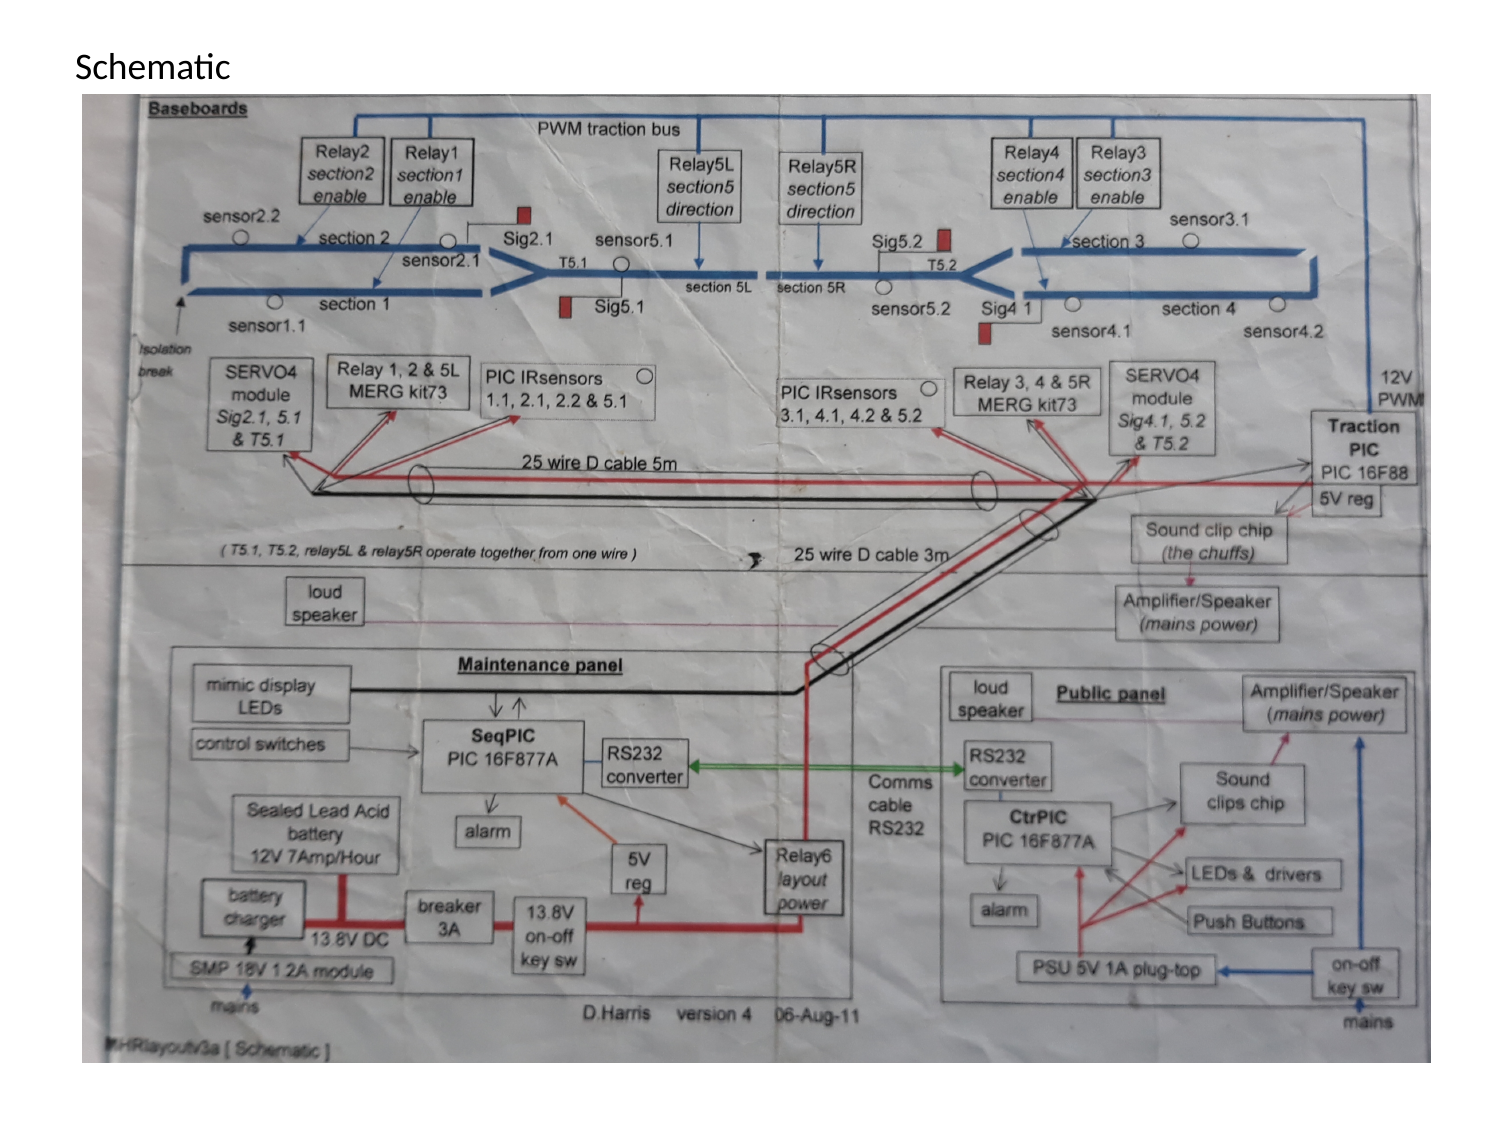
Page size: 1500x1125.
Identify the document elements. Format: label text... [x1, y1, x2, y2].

picture [82, 94, 1431, 1063]
title Schematic [75, 45, 1111, 95]
